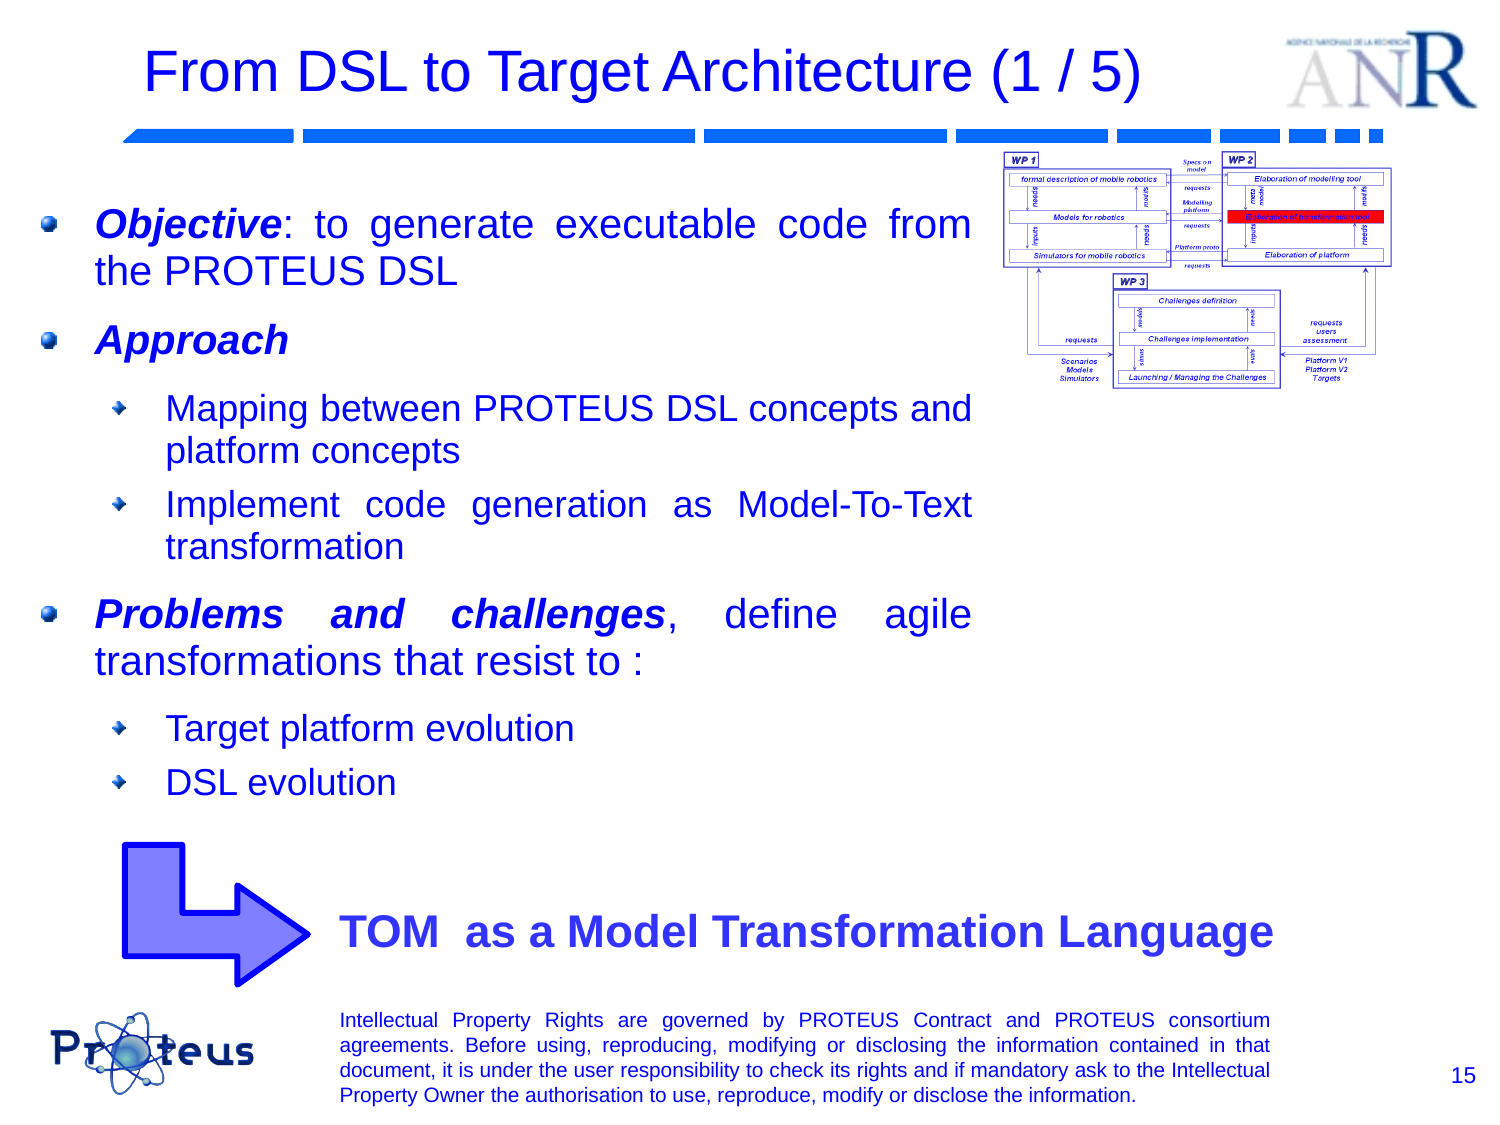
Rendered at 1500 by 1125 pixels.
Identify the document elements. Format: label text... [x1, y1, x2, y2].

picture [1003, 151, 1392, 389]
title From DSL to Target Architecture (1 / 5) [23, 11, 1264, 130]
picture [1281, 27, 1484, 115]
text_box [124, 844, 308, 985]
picture [35, 1003, 272, 1101]
text_box TOM as a Model Transformation Language [326, 906, 1346, 967]
list Objective: to generate executable code from the PROTEUS DSL Approach Mapping between PROTEUS DSL concepts and platform concepts Implement code generation as Model-To-Text transformation Problems and challenges, define agile transformations that resist to : Target platform evolution DSL evolution [23, 200, 973, 808]
